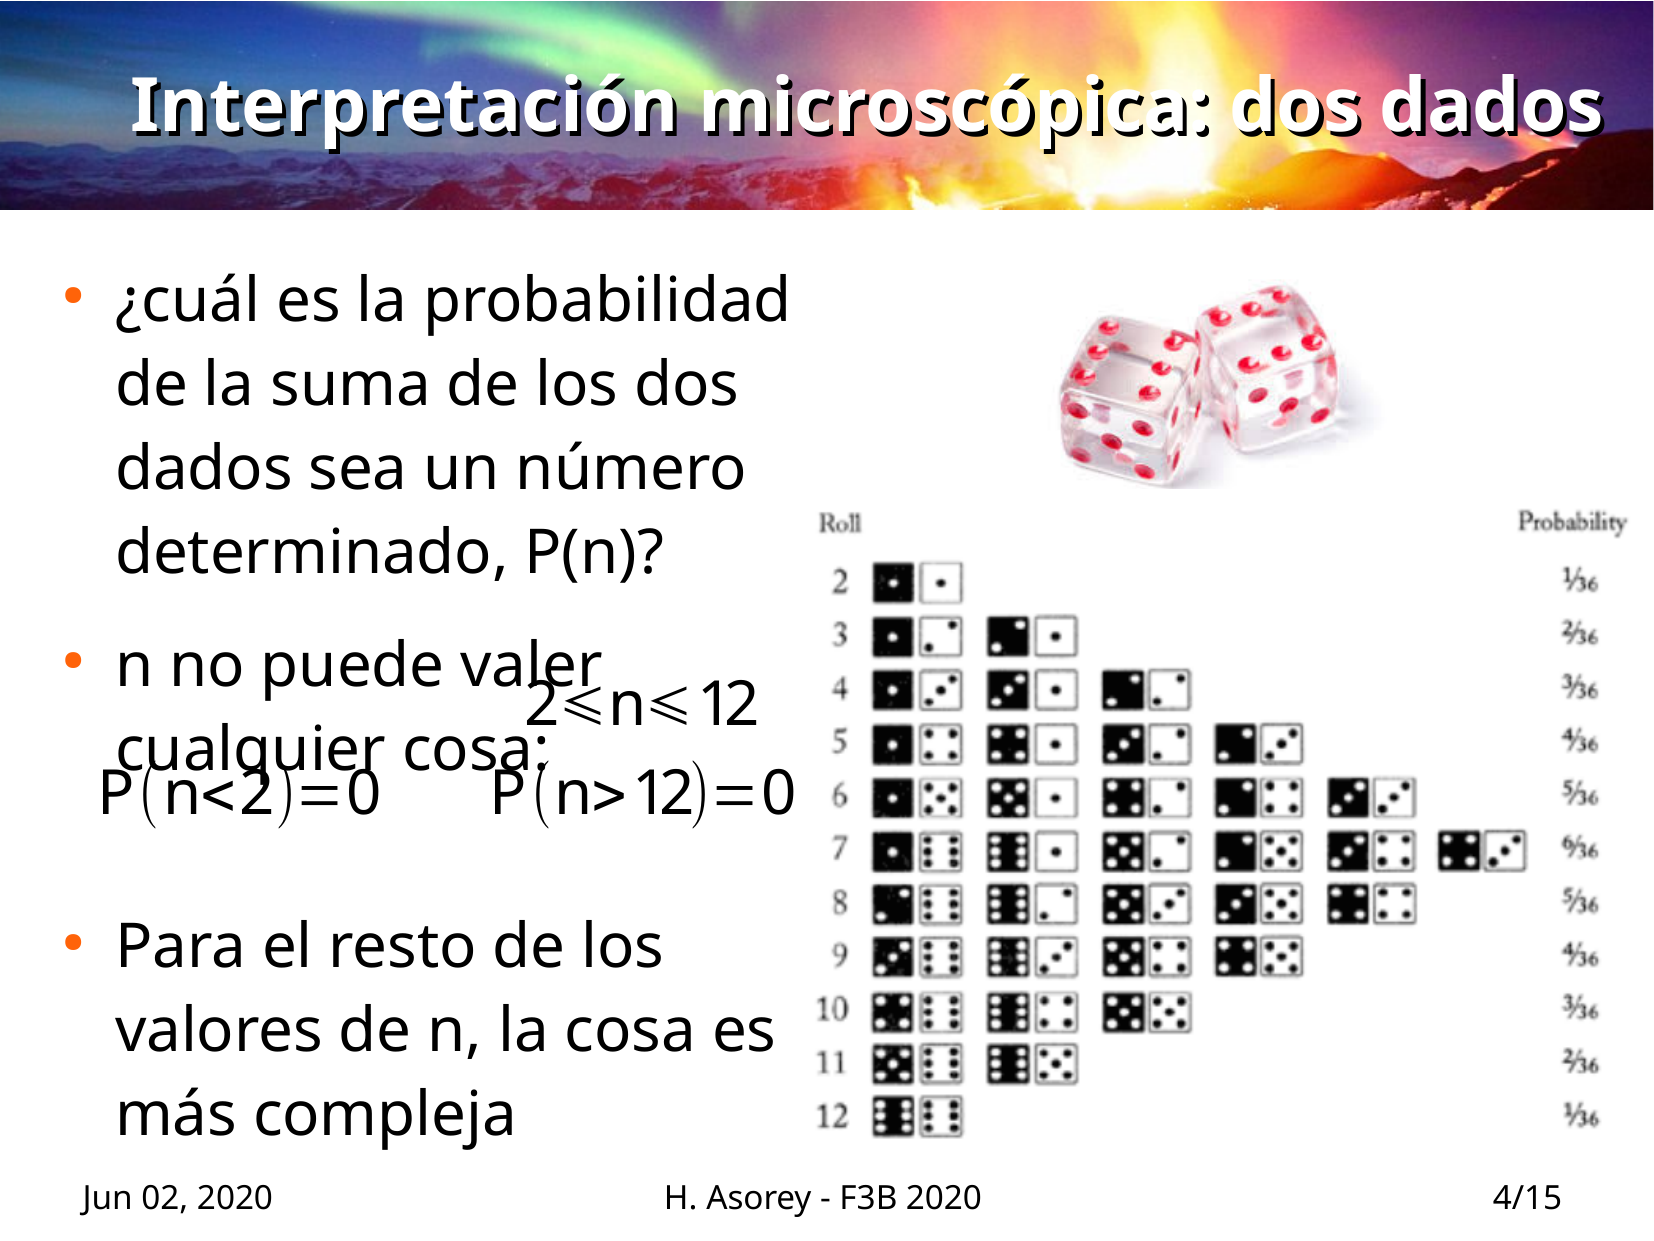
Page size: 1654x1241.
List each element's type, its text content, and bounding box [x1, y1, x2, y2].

picture [778, 242, 1642, 1151]
chart [518, 665, 757, 742]
title Interpretación microscópica: dos dados [45, 15, 1606, 191]
picture [0, 1, 1654, 210]
chart [91, 755, 811, 834]
list ¿cuál es la probabilidad de la suma de los dos dados sea un número determinado, P(n)? n no puede valer cualquier cosa: Para el resto de los valores de n, la cosa es más compleja [45, 255, 807, 1156]
